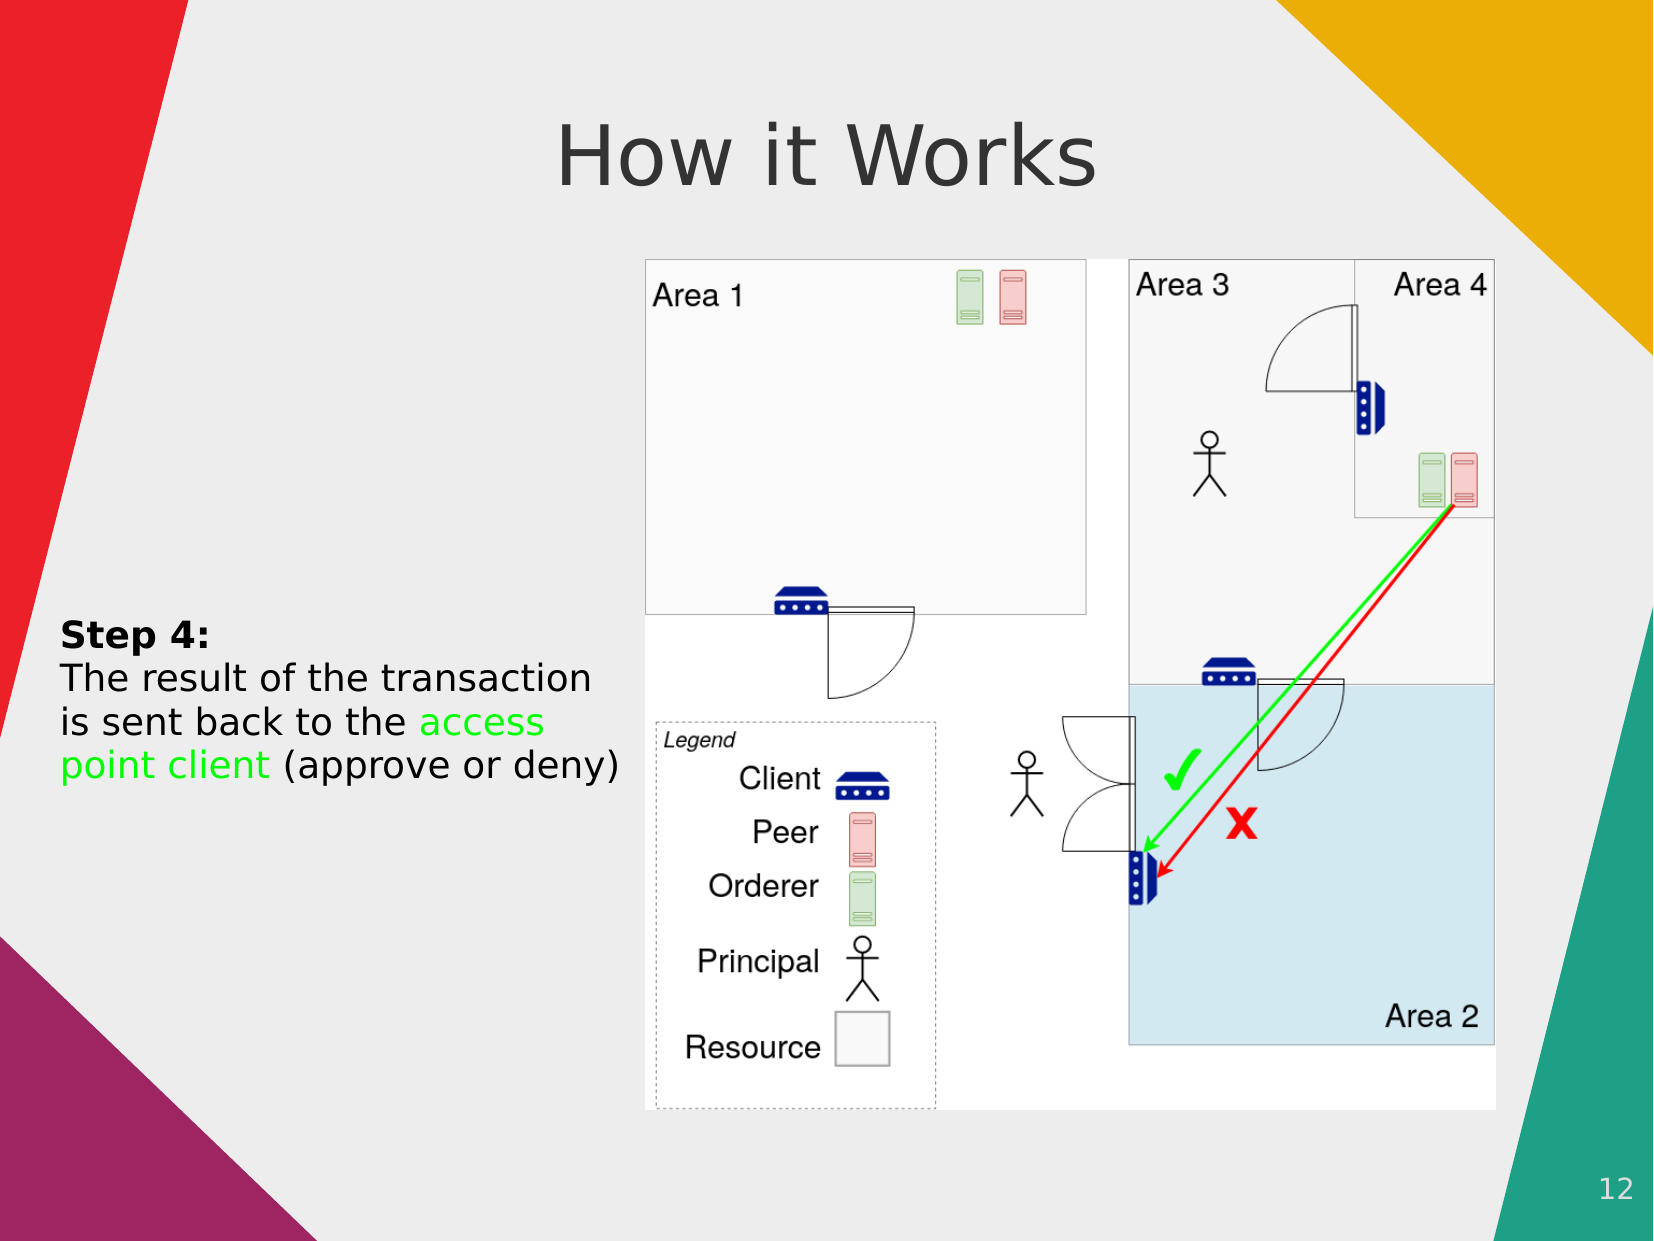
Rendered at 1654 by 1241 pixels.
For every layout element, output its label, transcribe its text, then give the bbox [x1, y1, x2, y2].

text_box Step 4: The result of the transaction is sent back to the access point client (approve or deny) [45, 606, 636, 796]
title How it Works [114, 58, 1539, 256]
picture [645, 259, 1496, 1111]
